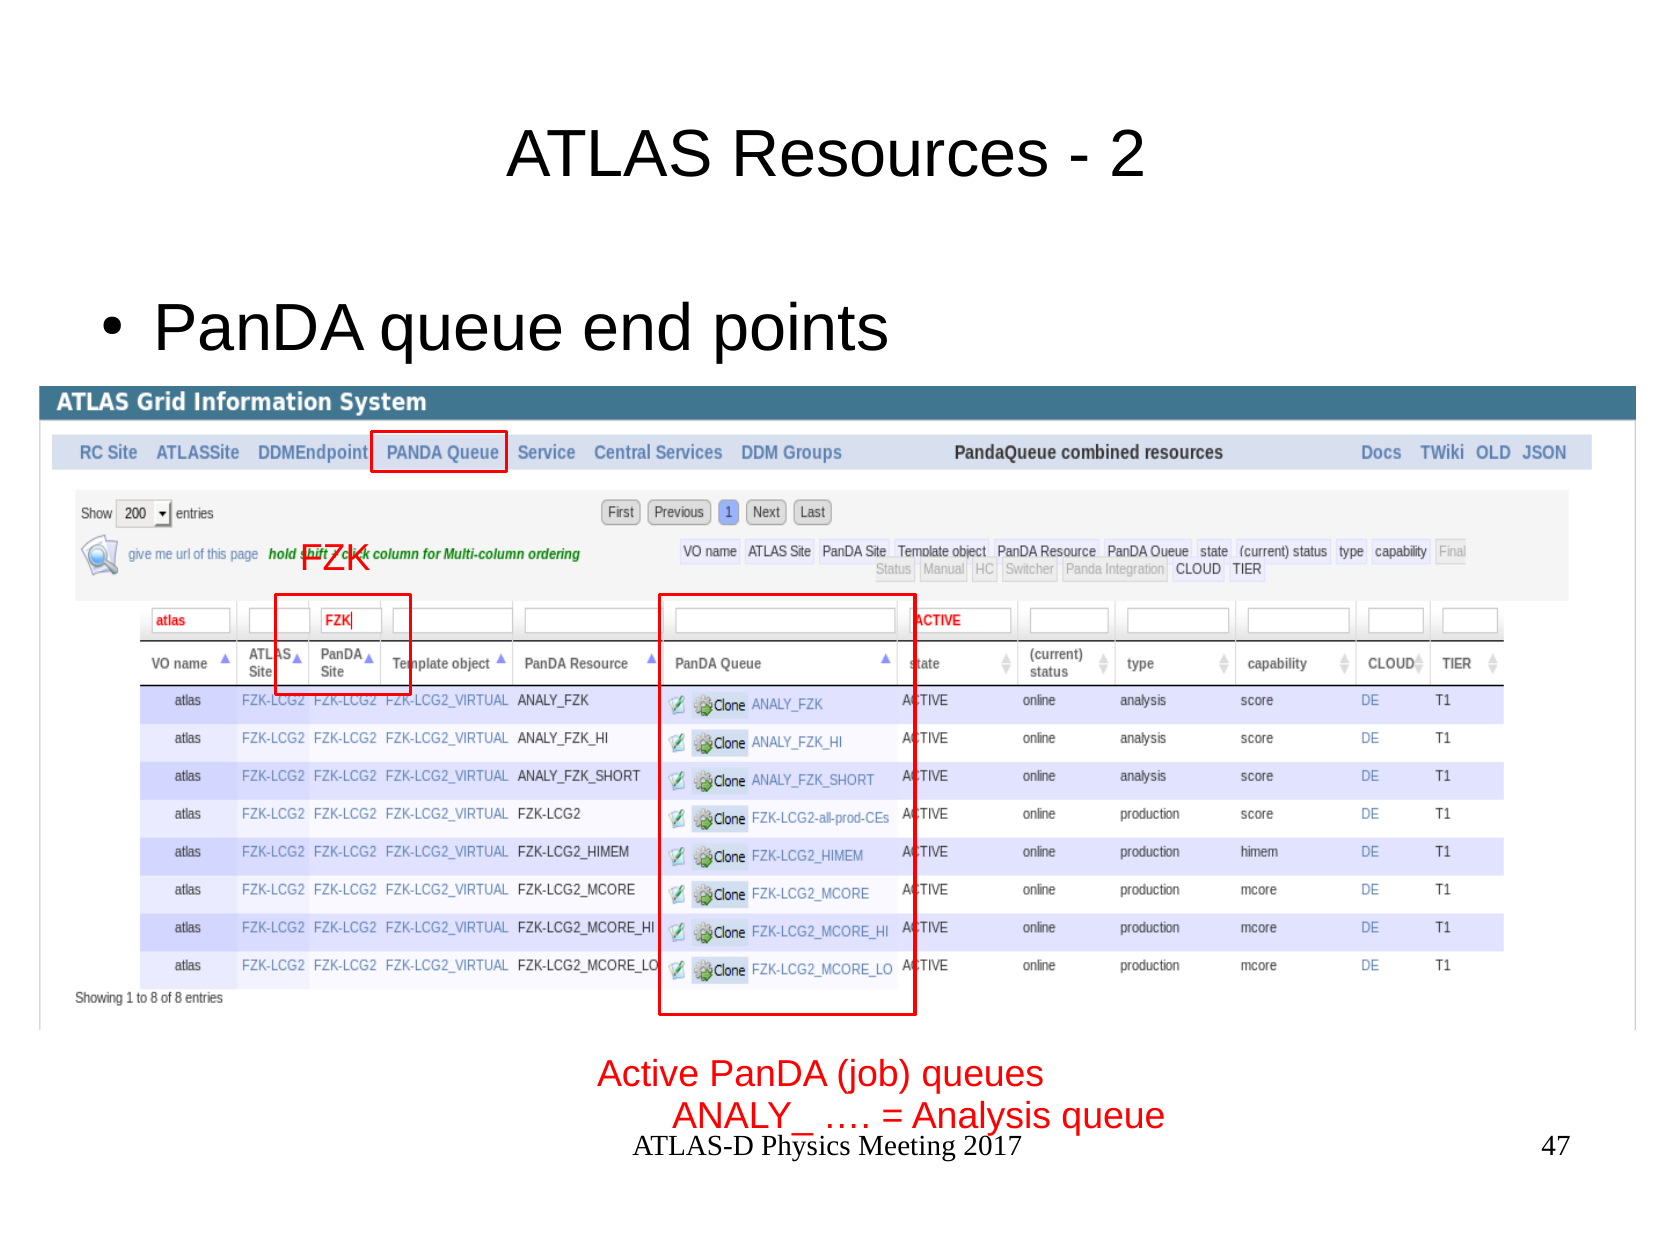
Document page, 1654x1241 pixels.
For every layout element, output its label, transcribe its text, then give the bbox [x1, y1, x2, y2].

title ATLAS Resources - 2 [82, 49, 1571, 257]
list PanDA queue end points [82, 290, 1571, 1010]
text_box Active PanDA (job) queues ANALY_ …. = Analysis queue [582, 1044, 1303, 1144]
picture [37, 386, 1636, 1030]
